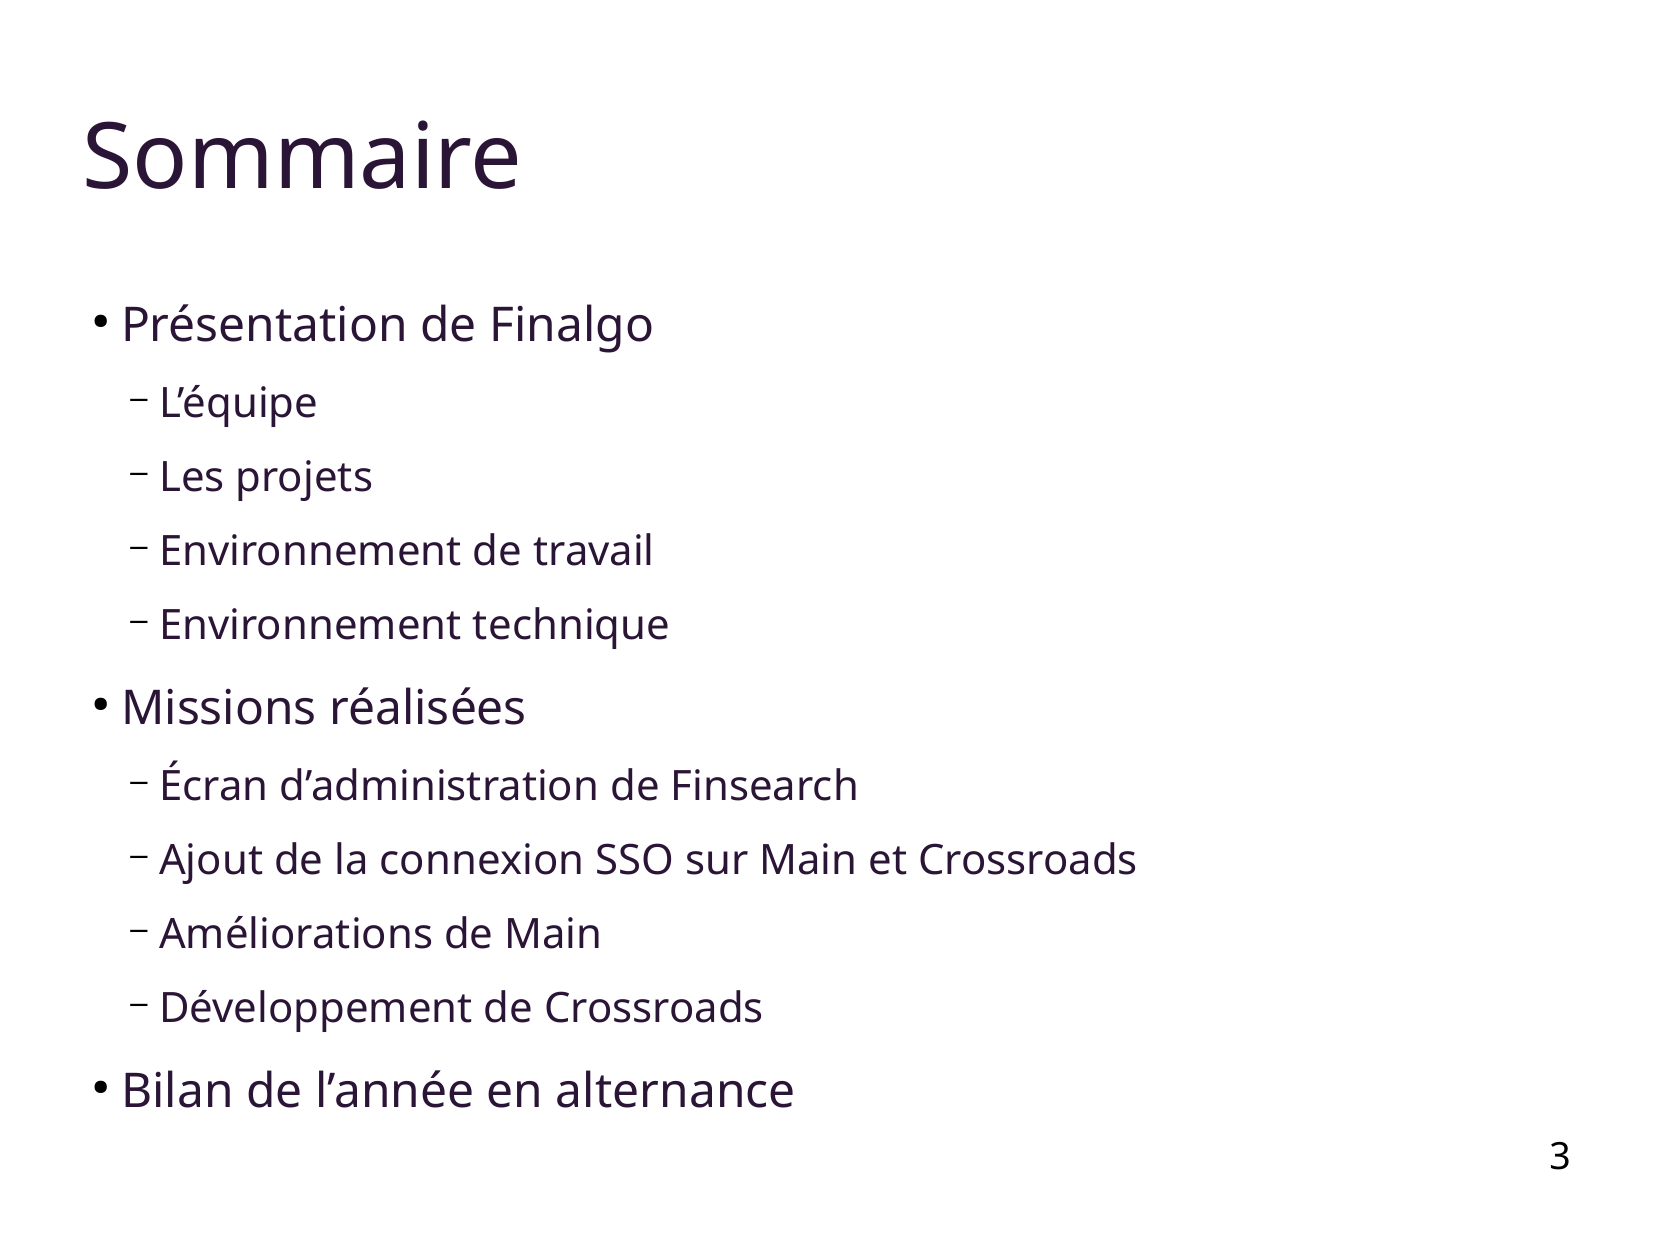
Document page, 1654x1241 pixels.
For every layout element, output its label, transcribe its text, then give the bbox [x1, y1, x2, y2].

title Sommaire [82, 49, 1571, 257]
list Présentation de Finalgo L’équipe Les projets Environnement de travail Environnement technique Missions réalisées Écran d’administration de Finsearch Ajout de la connexion SSO sur Main et Crossroads Améliorations de Main Développement de Crossroads Bilan de l’année en alternance [82, 290, 1571, 1134]
